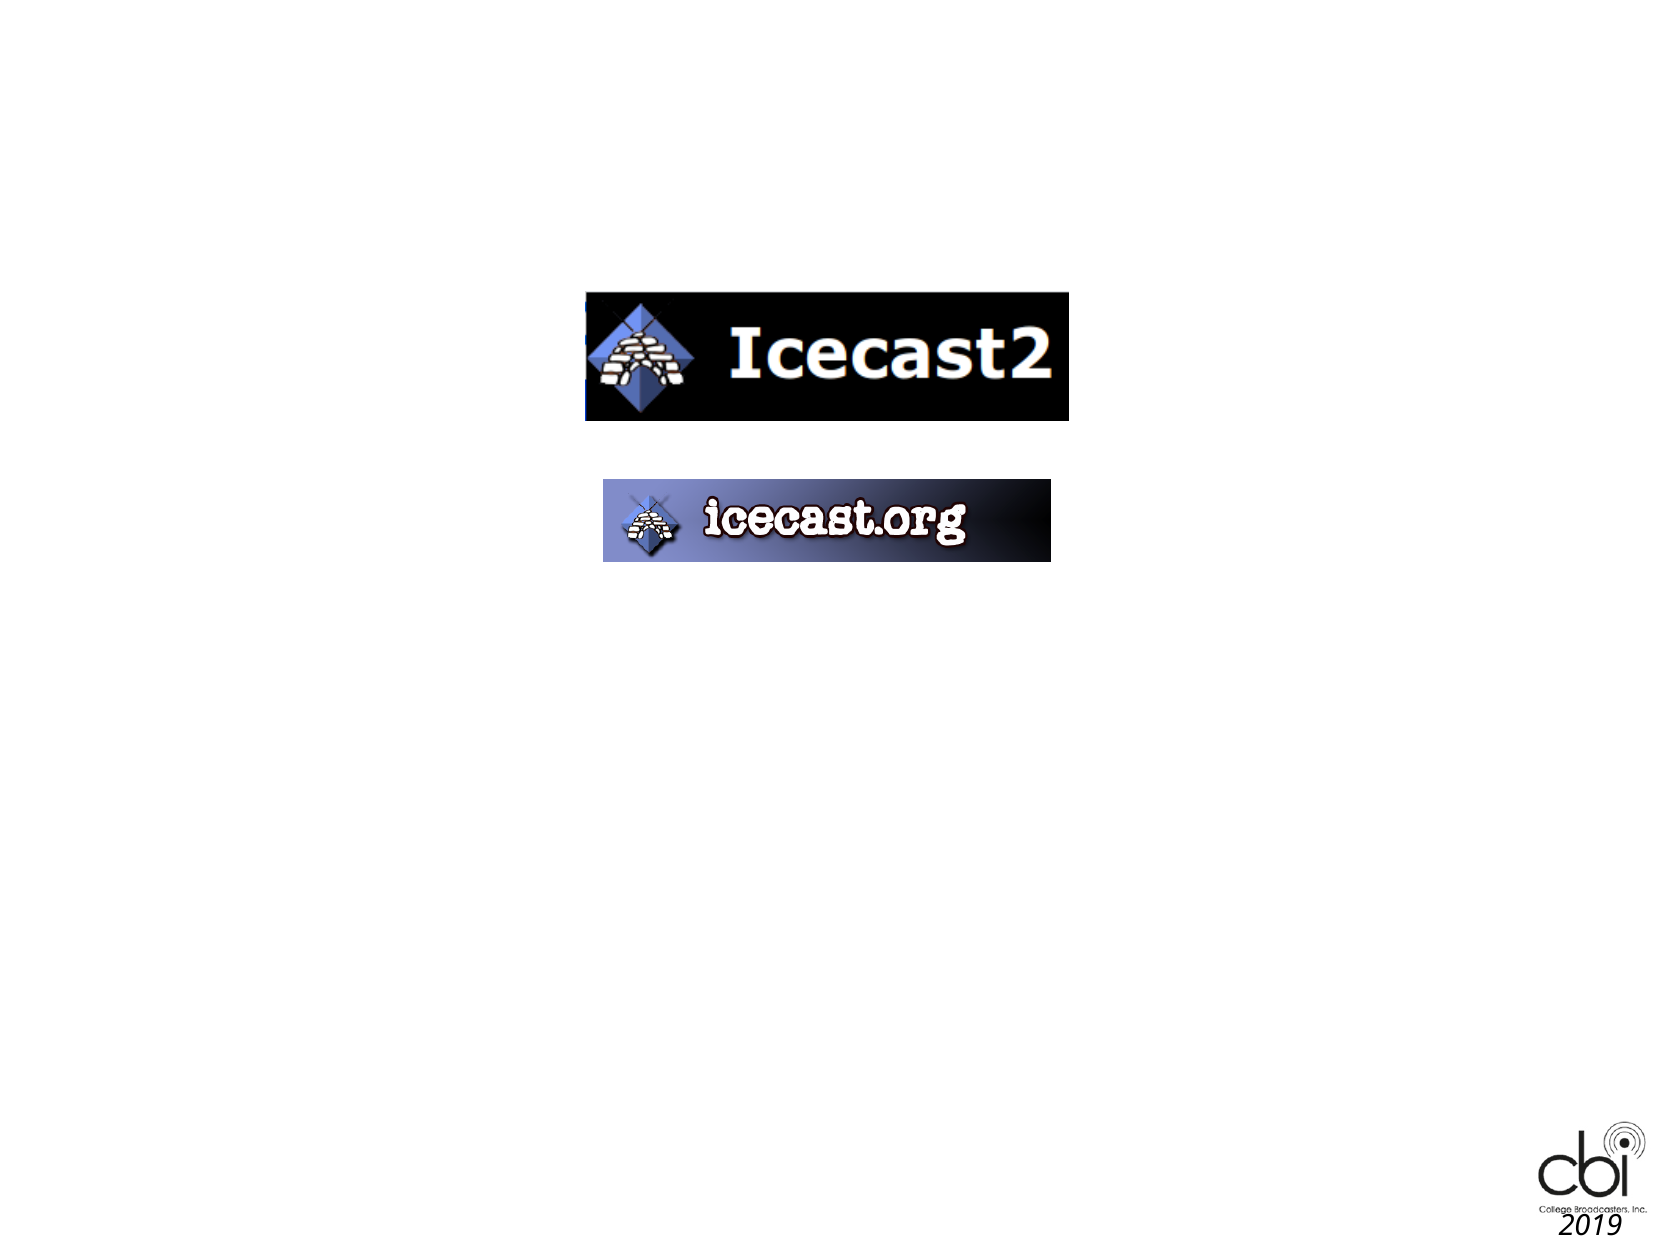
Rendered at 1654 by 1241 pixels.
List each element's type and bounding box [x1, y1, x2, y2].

picture [1529, 1120, 1654, 1216]
picture [603, 479, 1051, 562]
picture [585, 291, 1069, 421]
